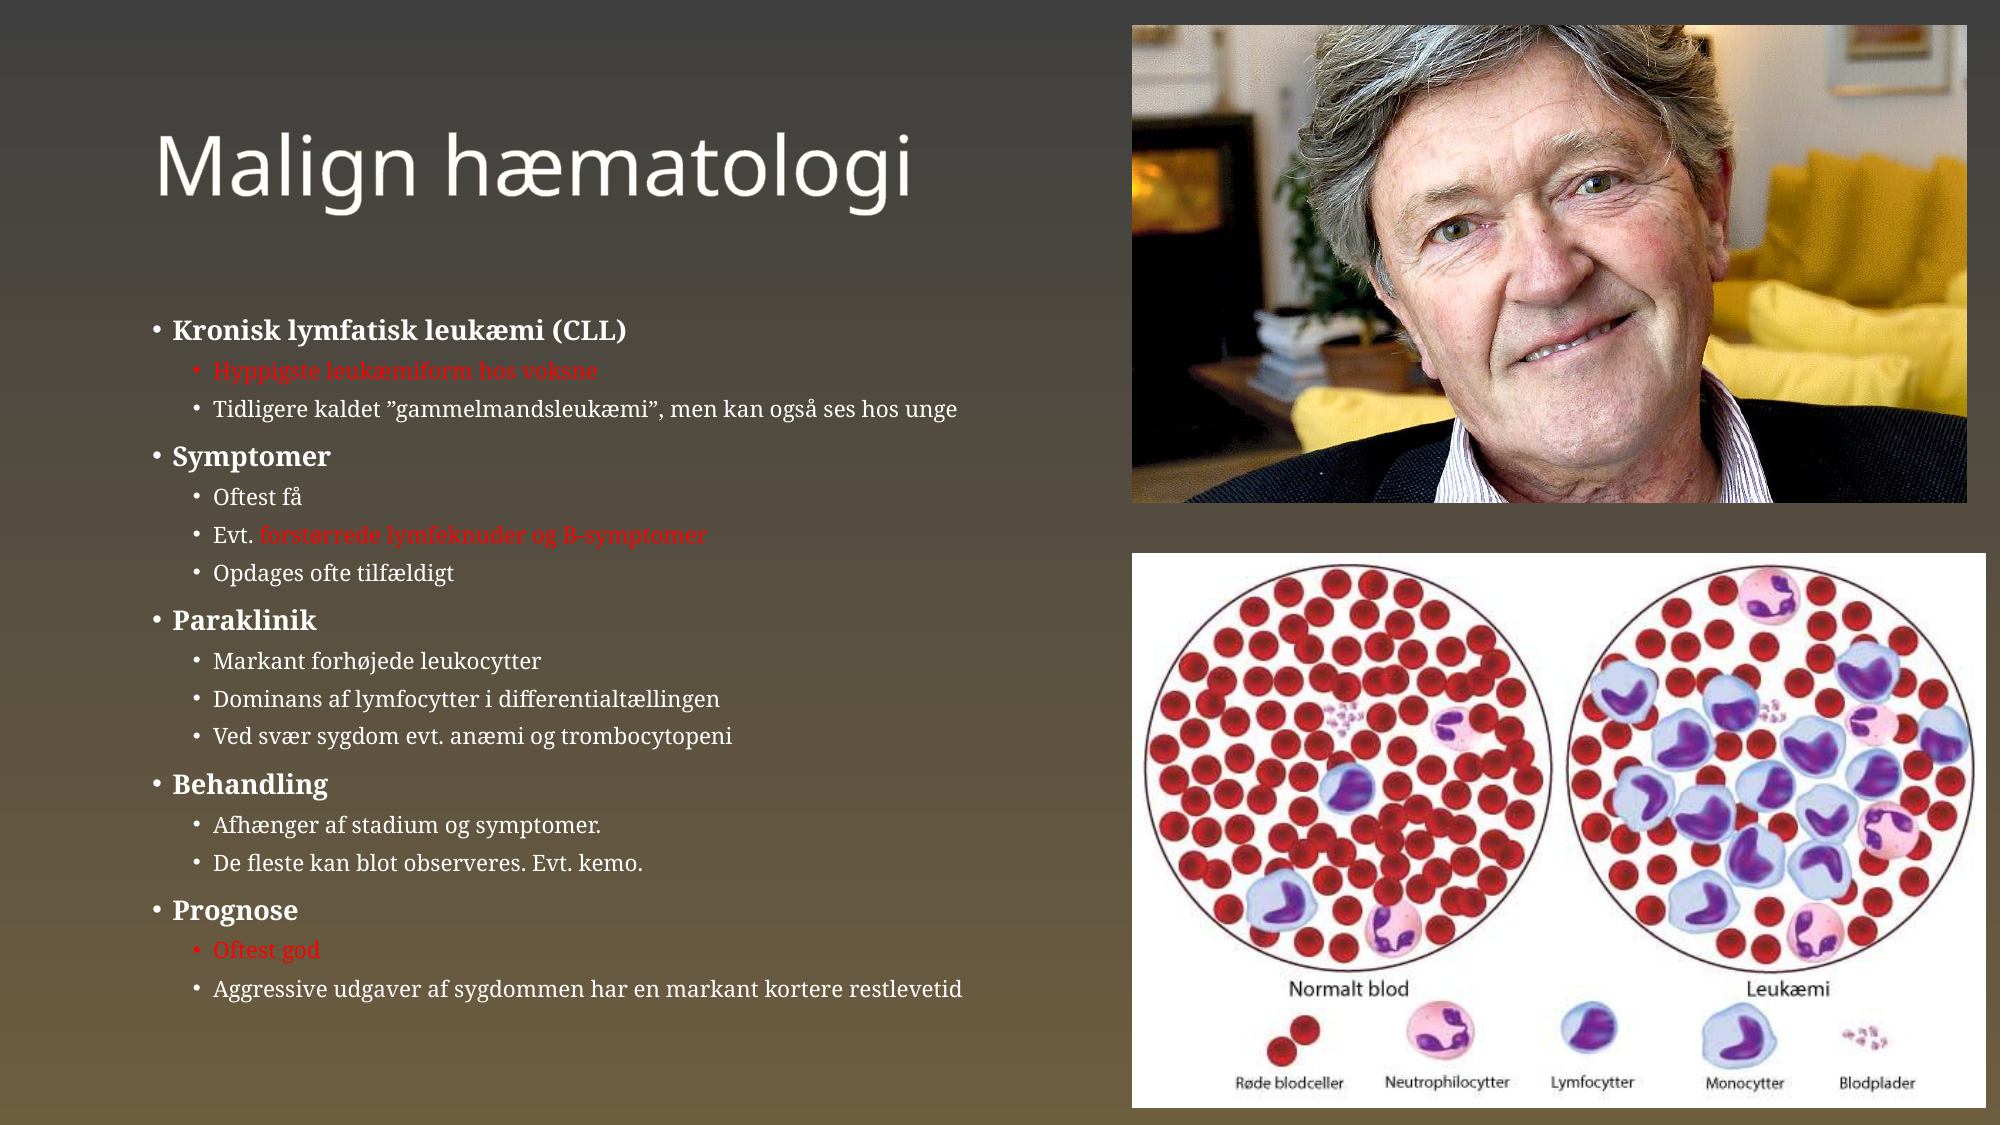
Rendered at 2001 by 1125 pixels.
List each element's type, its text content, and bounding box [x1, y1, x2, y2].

title Malign hæmatologi [137, 59, 1132, 278]
picture [1132, 553, 1986, 1108]
picture [1132, 25, 1967, 503]
list Kronisk lymfatisk leukæmi (CLL) Hyppigste leukæmiform hos voksne Tidligere kaldet ”gammelmandsleukæmi”, men kan også ses hos unge Symptomer Oftest få Evt. forstørrede lymfeknuder og B-symptomer Opdages ofte tilfældigt Paraklinik Markant forhøjede leukocytter Dominans af lymfocytter i differentialtællingen Ved svær sygdom evt. anæmi og trombocytopeni Behandling Afhænger af stadium og symptomer. De fleste kan blot observeres. Evt. kemo. Prognose Oftest god Aggressive udgaver af sygdommen har en markant kortere restlevetid [137, 299, 1863, 1014]
